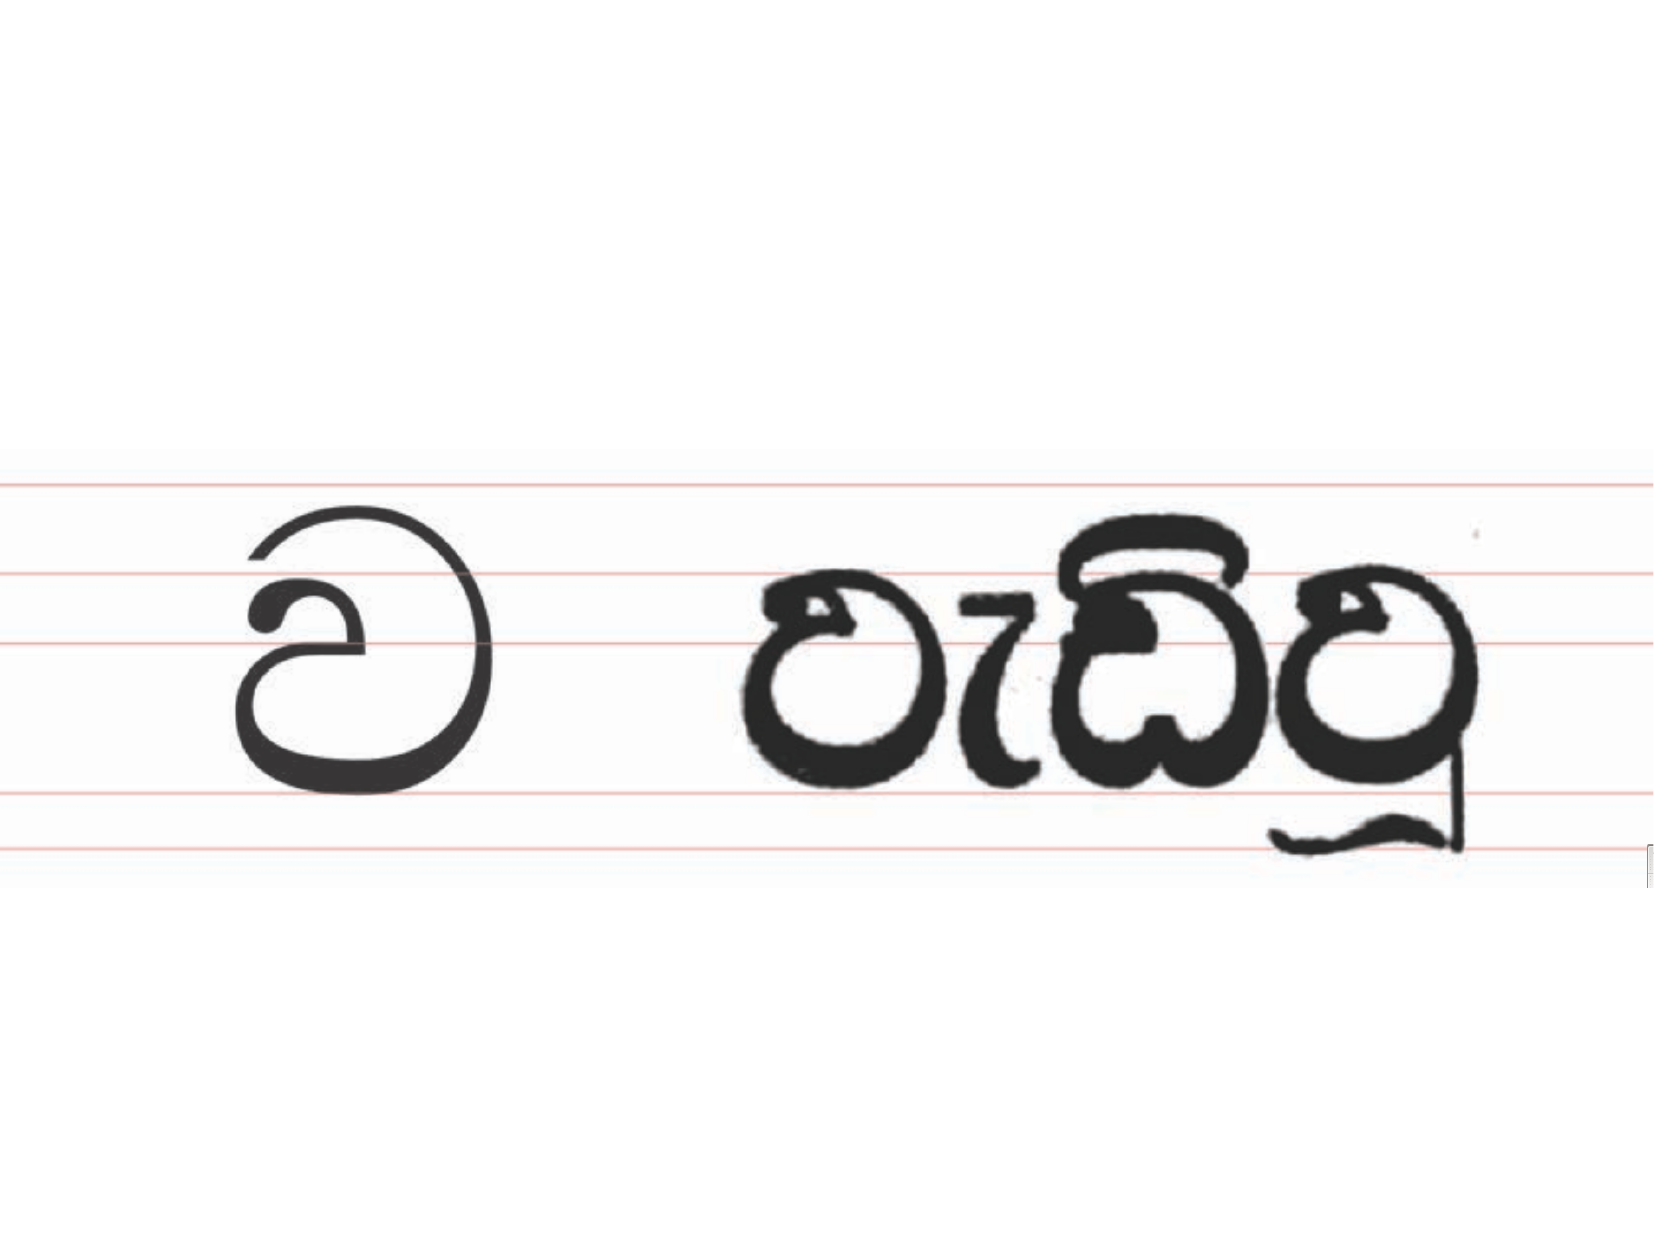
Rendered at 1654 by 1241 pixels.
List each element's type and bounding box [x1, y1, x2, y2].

picture [0, 449, 1654, 888]
